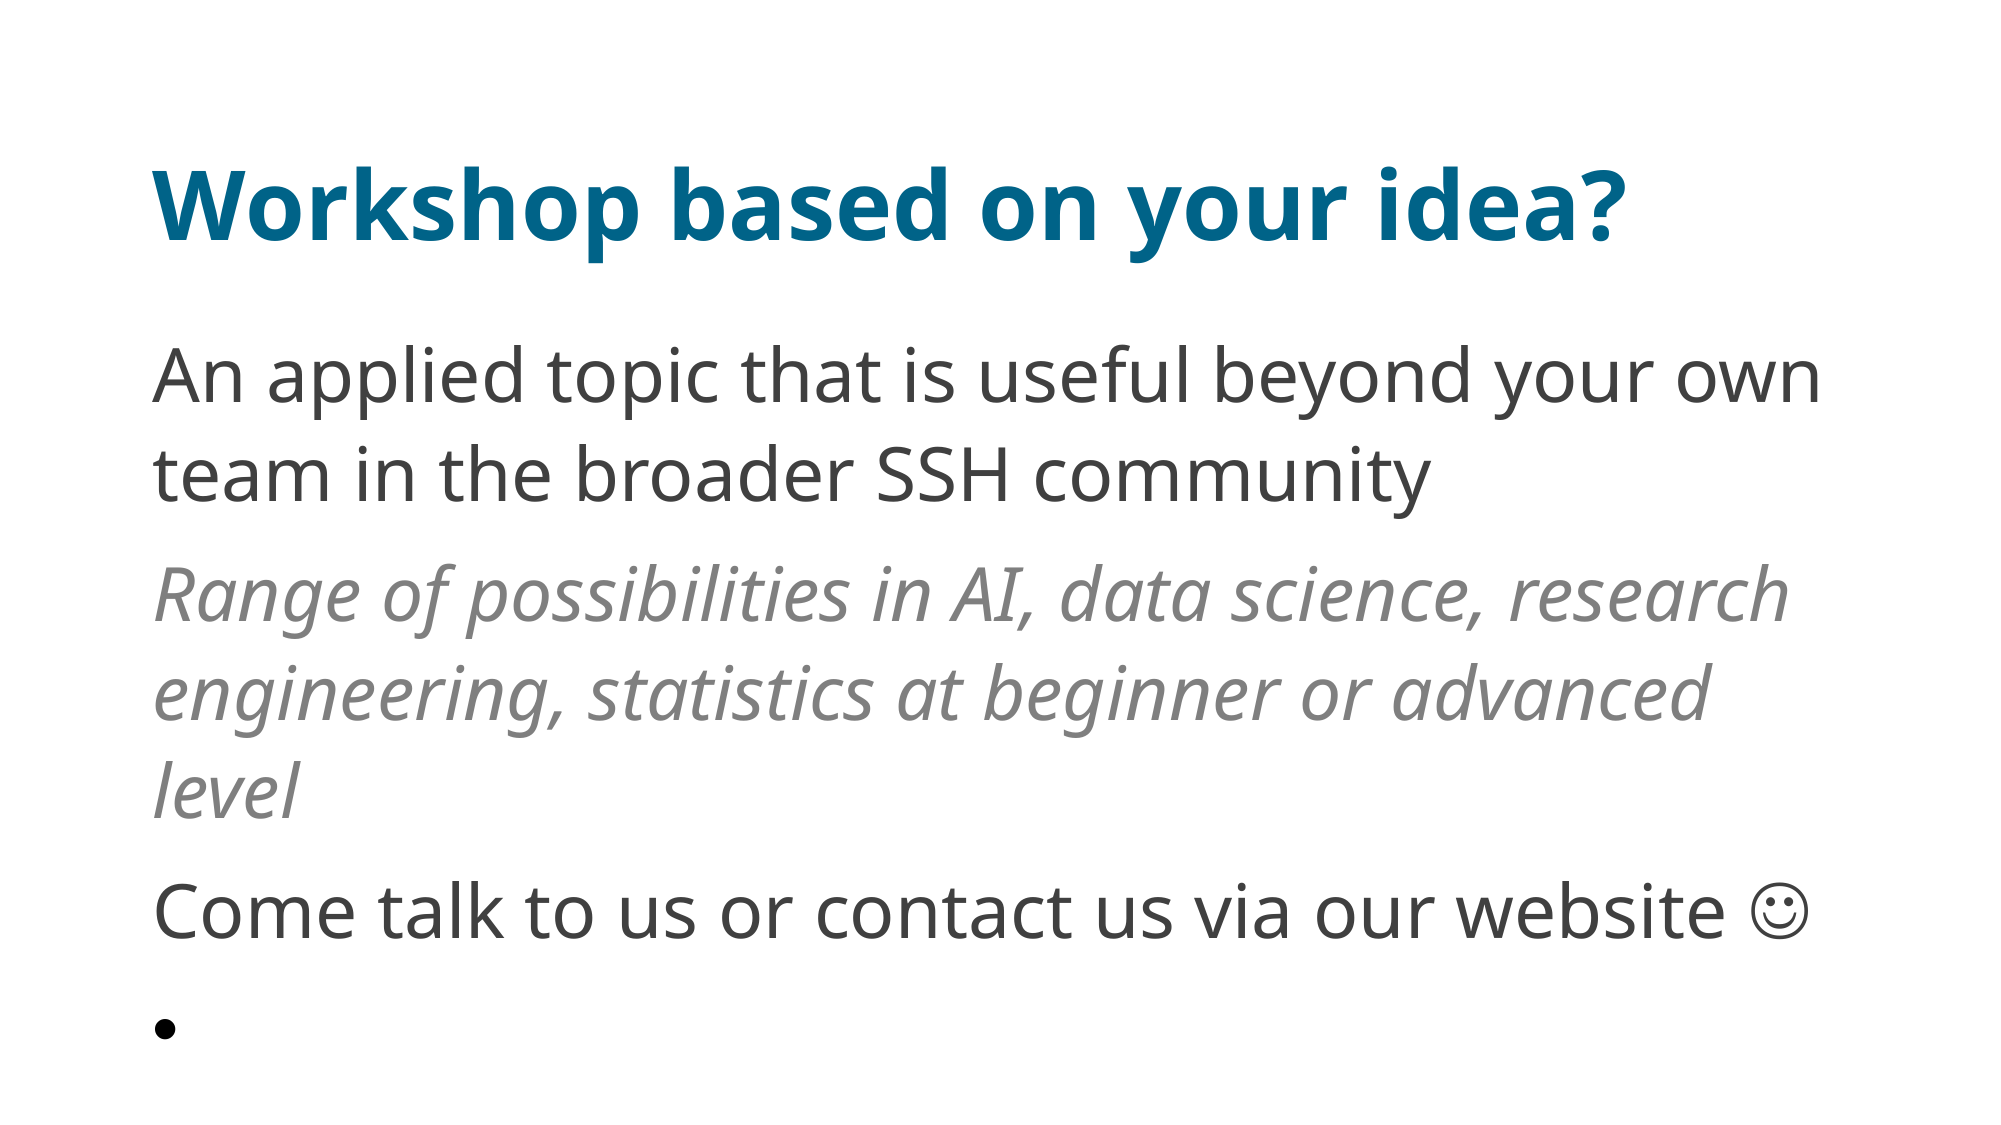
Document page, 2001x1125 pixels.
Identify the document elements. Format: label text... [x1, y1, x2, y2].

title Workshop based on your idea? [137, 93, 1863, 310]
list An applied topic that is useful beyond your own team in the broader SSH community Range of possibilities in AI, data science, research engineering, statistics at beginner or advanced level Come talk to us or contact us via our website  [137, 310, 1863, 1066]
